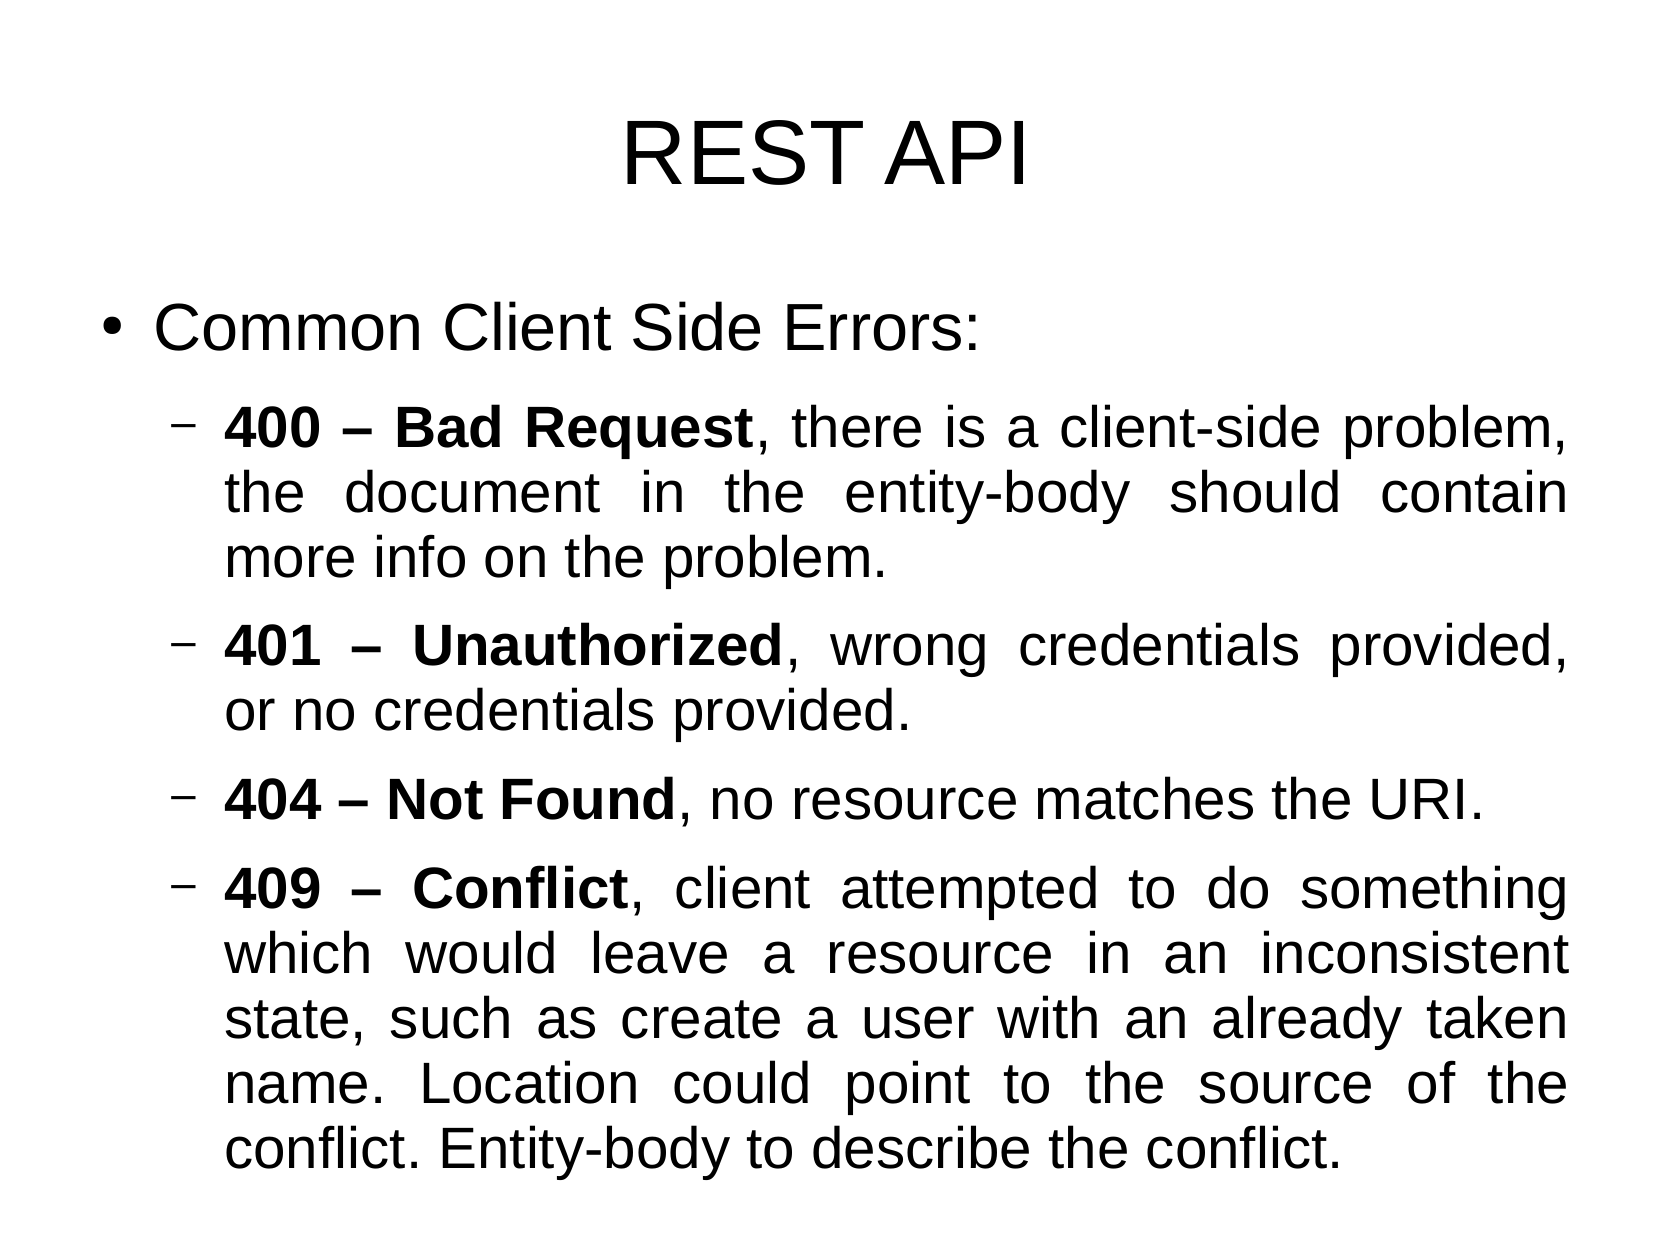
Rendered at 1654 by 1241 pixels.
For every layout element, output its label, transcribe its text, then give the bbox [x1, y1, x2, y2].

list Common Client Side Errors: 400 – Bad Request, there is a client-side problem, the document in the entity-body should contain more info on the problem. 401 – Unauthorized, wrong credentials provided, or no credentials provided. 404 – Not Found, no resource matches the URI. 409 – Conflict, client attempted to do something which would leave a resource in an inconsistent state, such as create a user with an already taken name. Location could point to the source of the conflict. Entity-body to describe the conflict. [82, 290, 1571, 1010]
title REST API [82, 49, 1571, 257]
